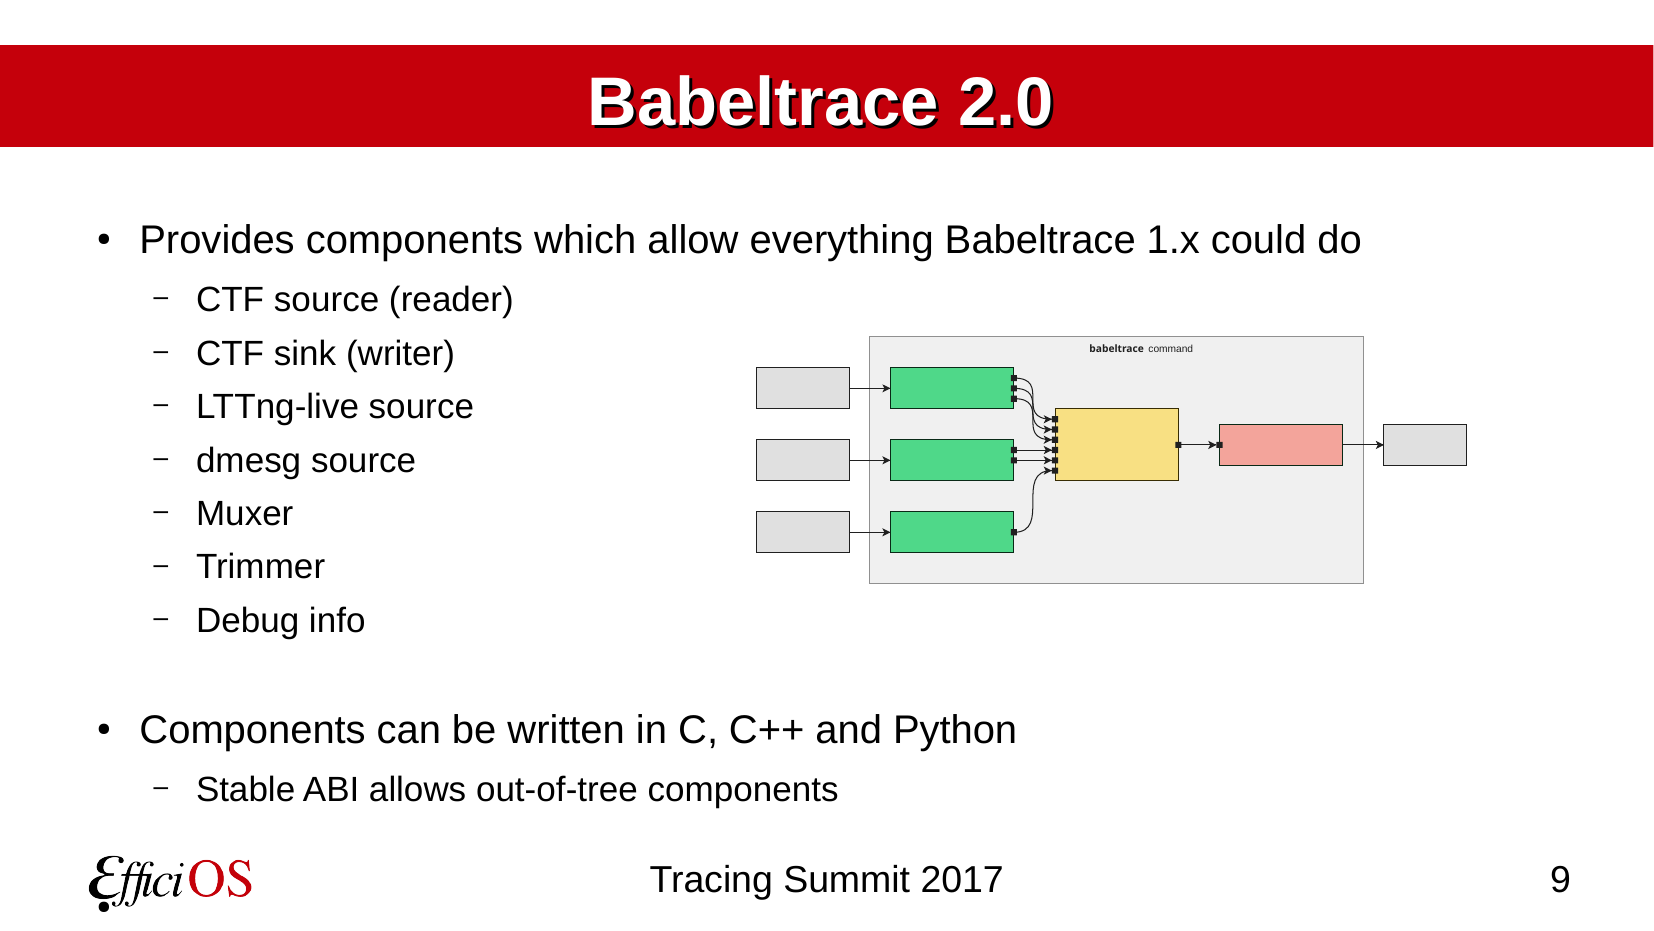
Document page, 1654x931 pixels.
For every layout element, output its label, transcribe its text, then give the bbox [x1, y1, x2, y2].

picture [82, 853, 260, 910]
picture [755, 336, 1468, 585]
list Provides components which allow everything Babeltrace 1.x could do CTF source (reader) CTF sink (writer) LTTng-live source dmesg source Muxer Trimmer Debug info Components can be written in C, C++ and Python Stable ABI allows out-of-tree components [82, 217, 1571, 815]
title Babeltrace 2.0 [76, 24, 1565, 180]
